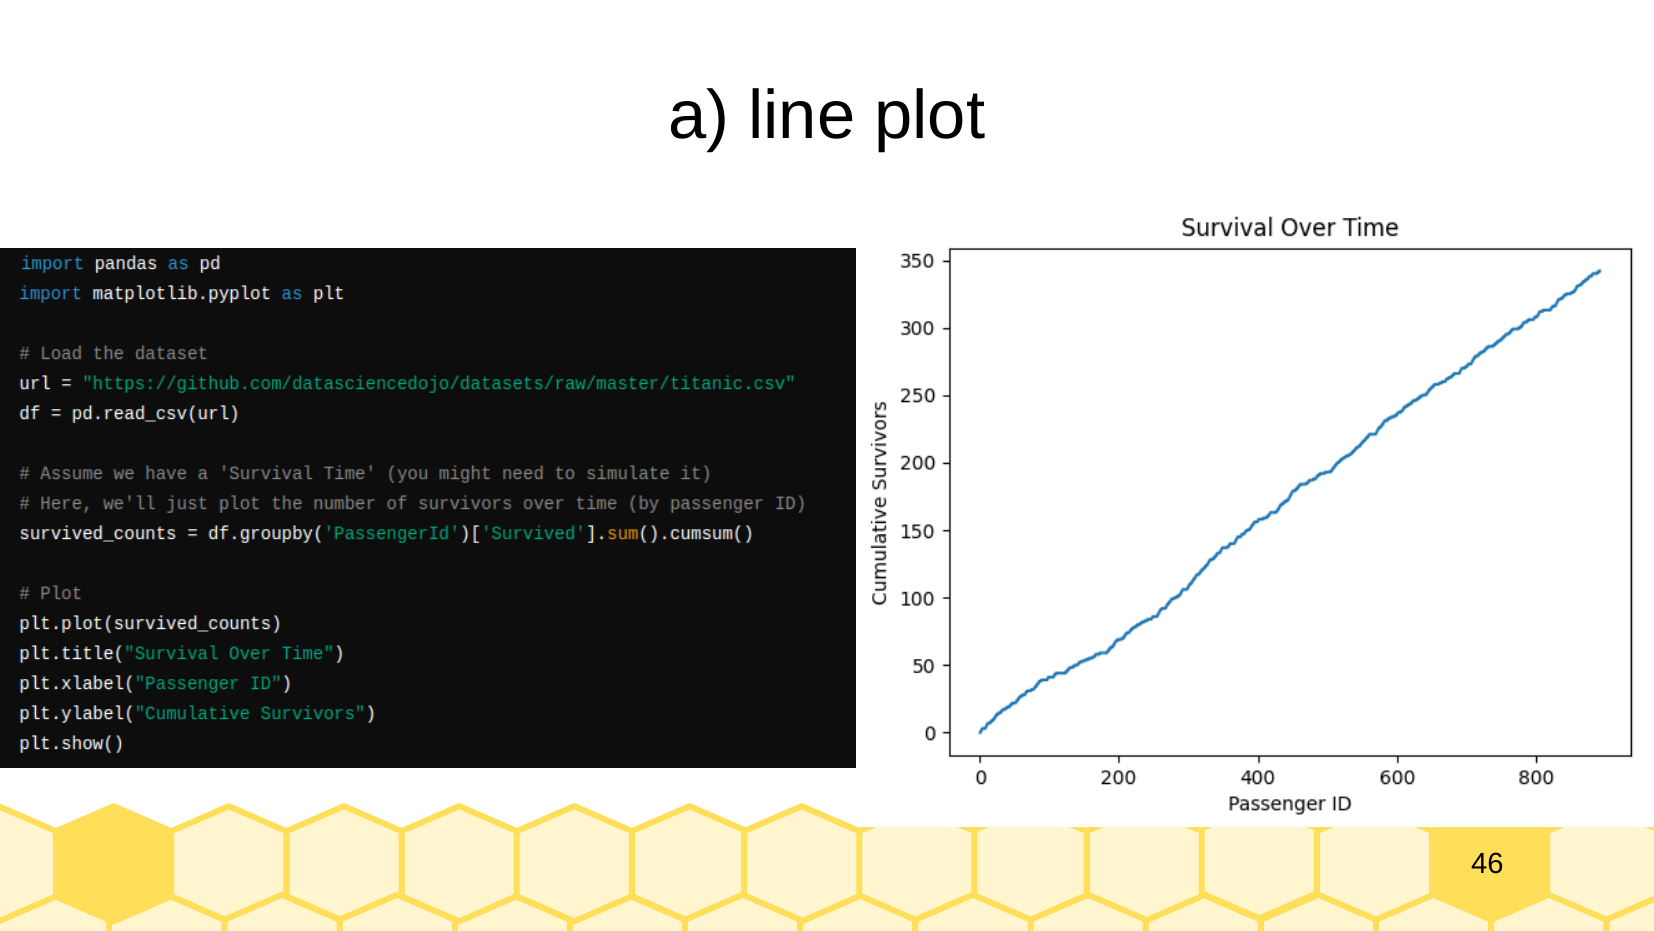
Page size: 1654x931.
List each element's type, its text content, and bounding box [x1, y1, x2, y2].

title a) line plot [82, 37, 1571, 193]
picture [0, 184, 1654, 827]
